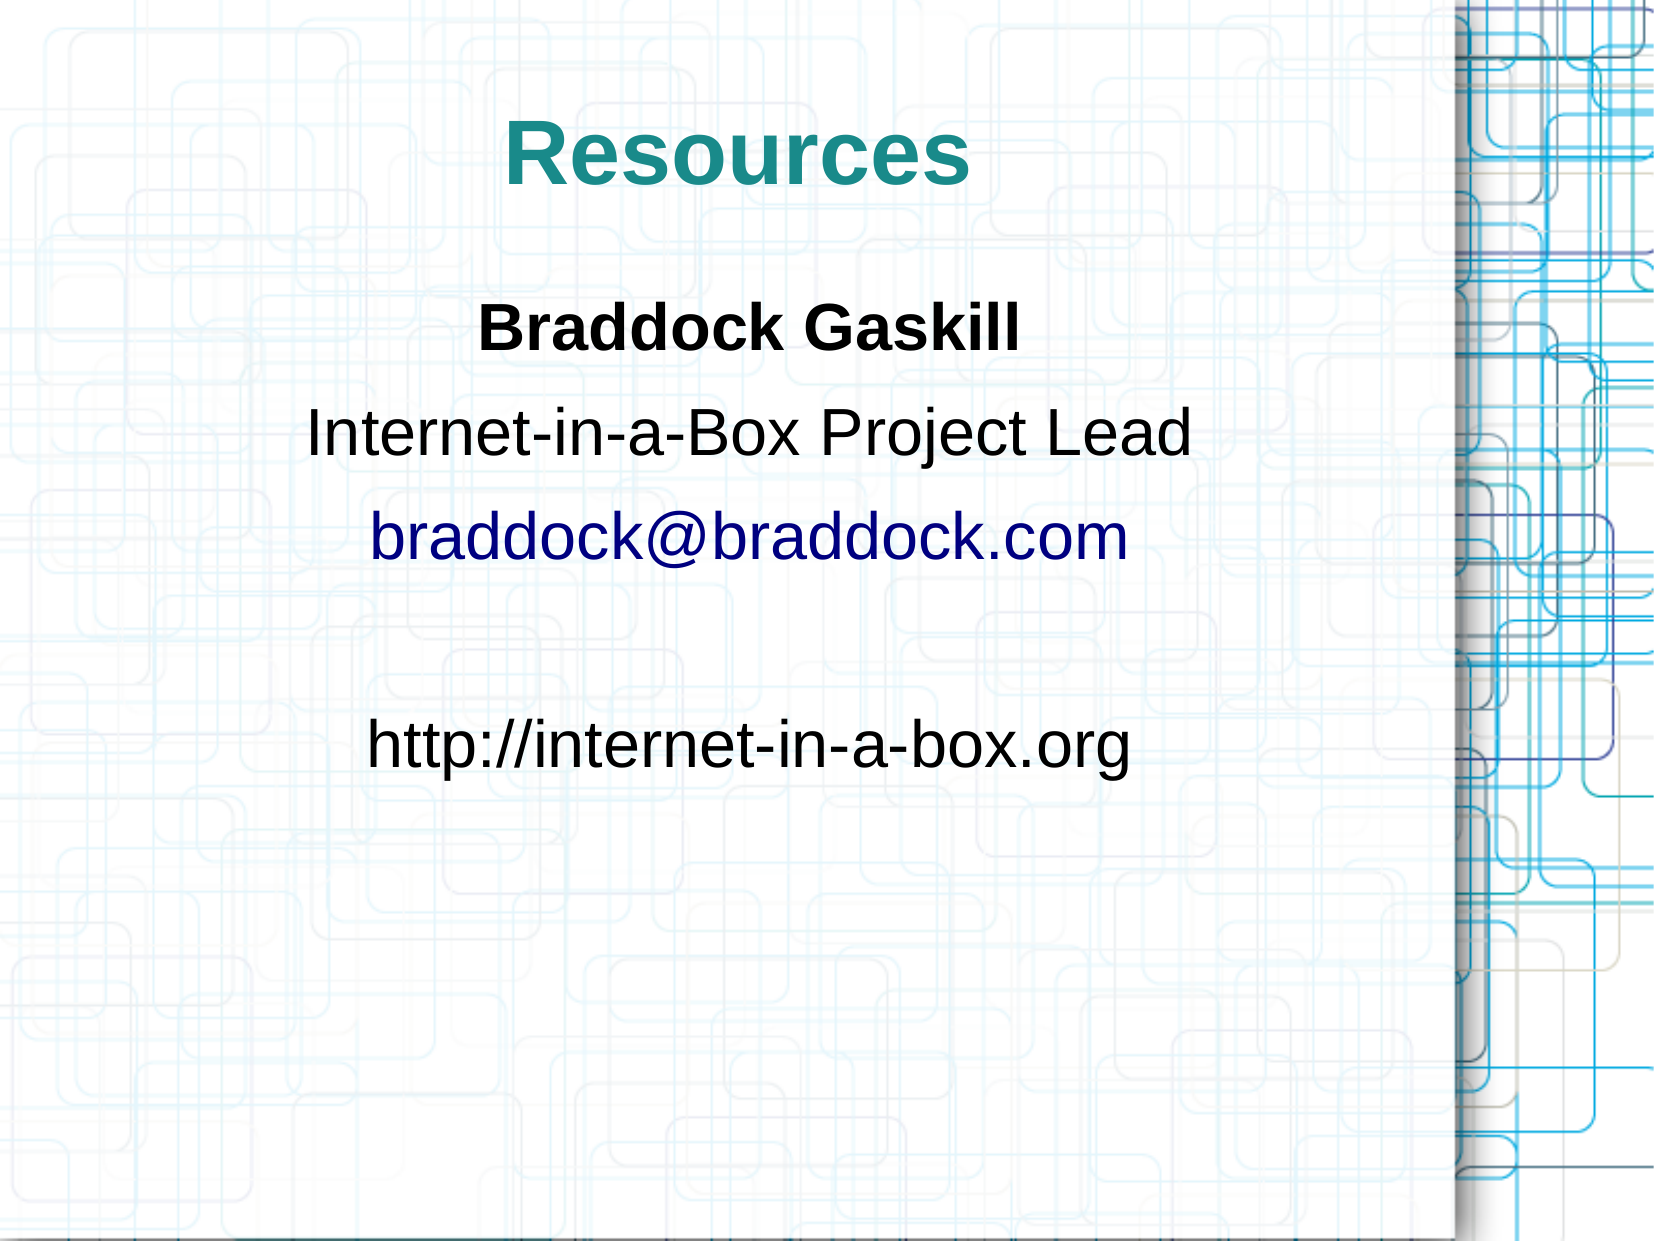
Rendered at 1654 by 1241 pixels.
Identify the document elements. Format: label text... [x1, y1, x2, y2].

list Braddock Gaskill Internet-in-a-Box Project Lead braddock@braddock.com http://internet-in-a-box.org [82, 290, 1418, 1010]
title Resources [59, 49, 1418, 257]
picture [0, 0, 1654, 1241]
